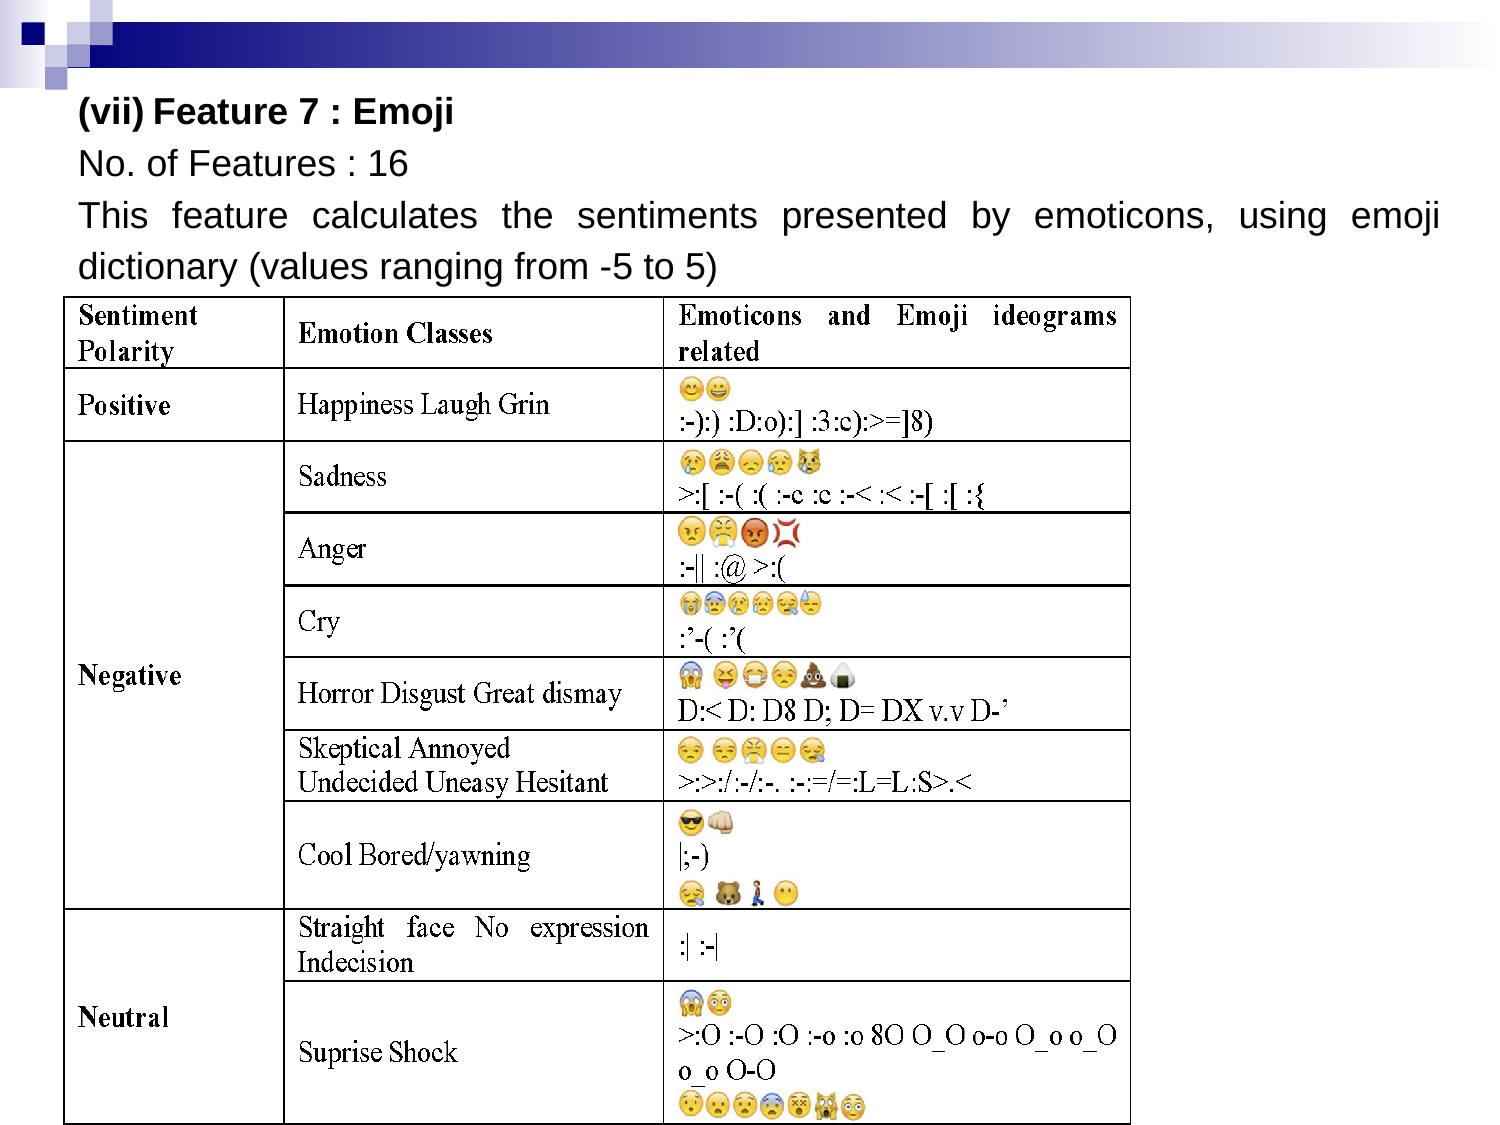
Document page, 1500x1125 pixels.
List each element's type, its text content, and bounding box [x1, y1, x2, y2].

text_box (vii) Feature 7 : Emoji No. of Features : 16 This feature calculates the sentiments presented by emoticons, using emoji dictionary (values ranging from -5 to 5) [62, 65, 1456, 308]
picture [62, 295, 1131, 1125]
